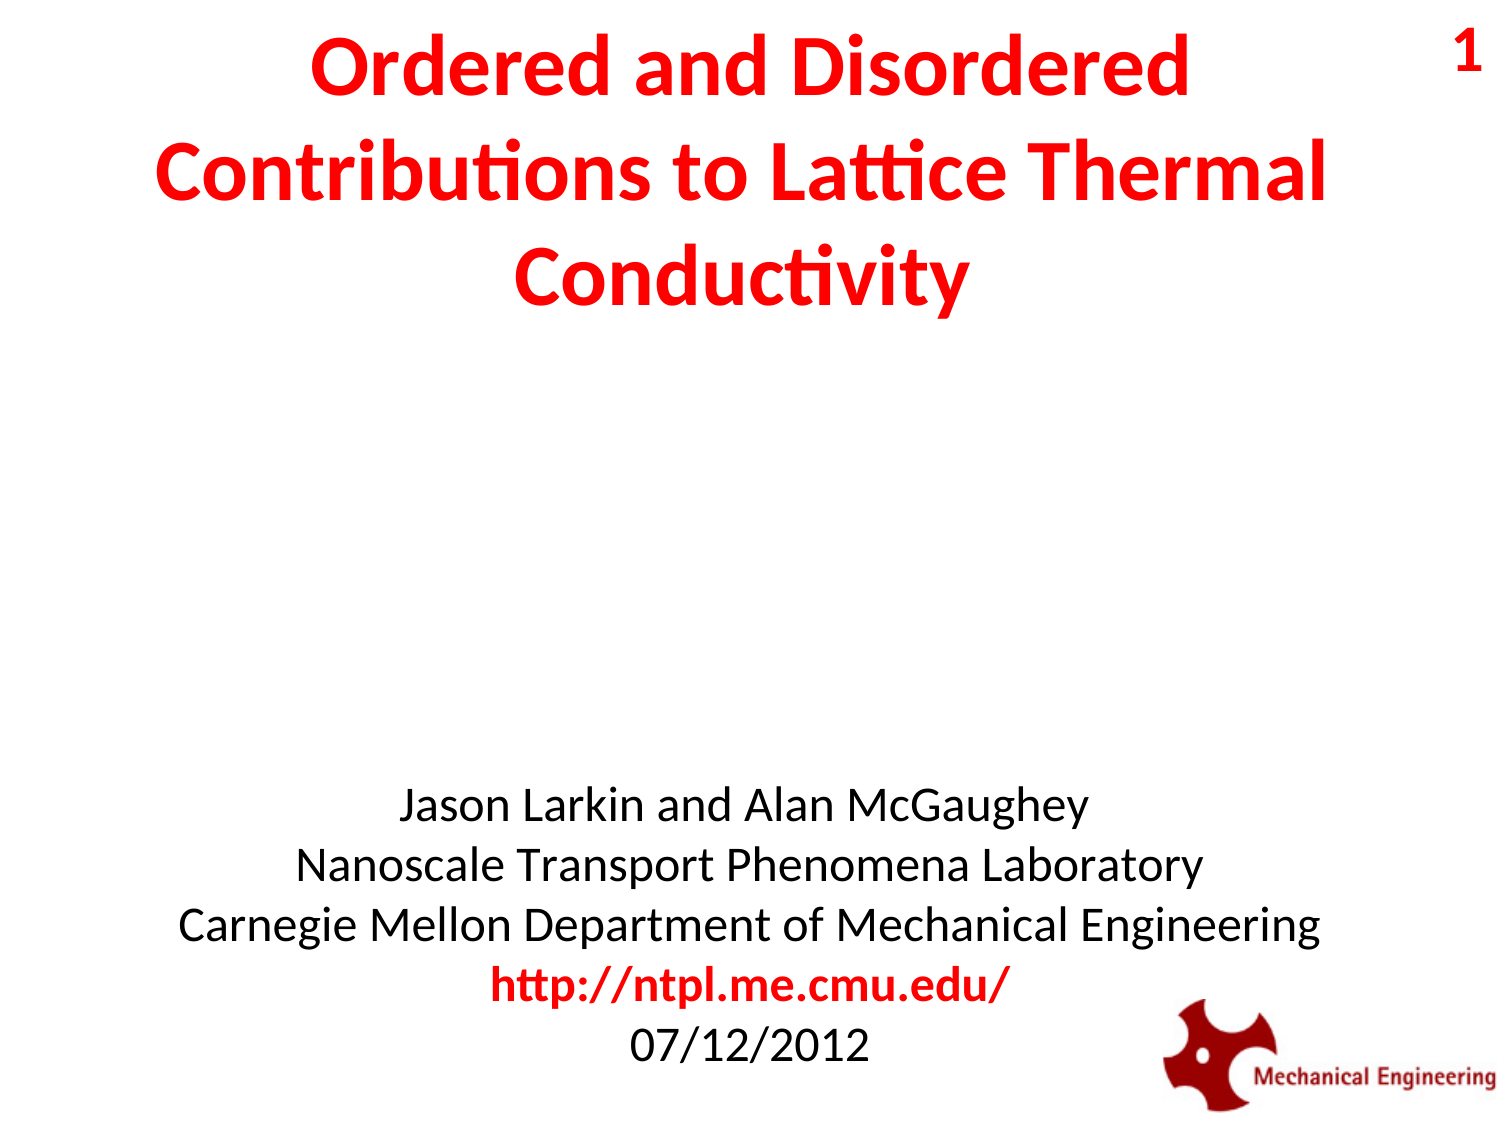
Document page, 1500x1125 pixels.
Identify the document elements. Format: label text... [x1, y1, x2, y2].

title Ordered and Disordered Contributions to Lattice Thermal Conductivity [59, 0, 1426, 435]
text_box Jason Larkin and Alan McGaughey Nanoscale Transport Phenomena Laboratory Carnegie Mellon Department of Mechanical Engineering http://ntpl.me.cmu.edu/ 07/12/2012 [0, 764, 1500, 1125]
text_box 1 [1435, 0, 1500, 93]
